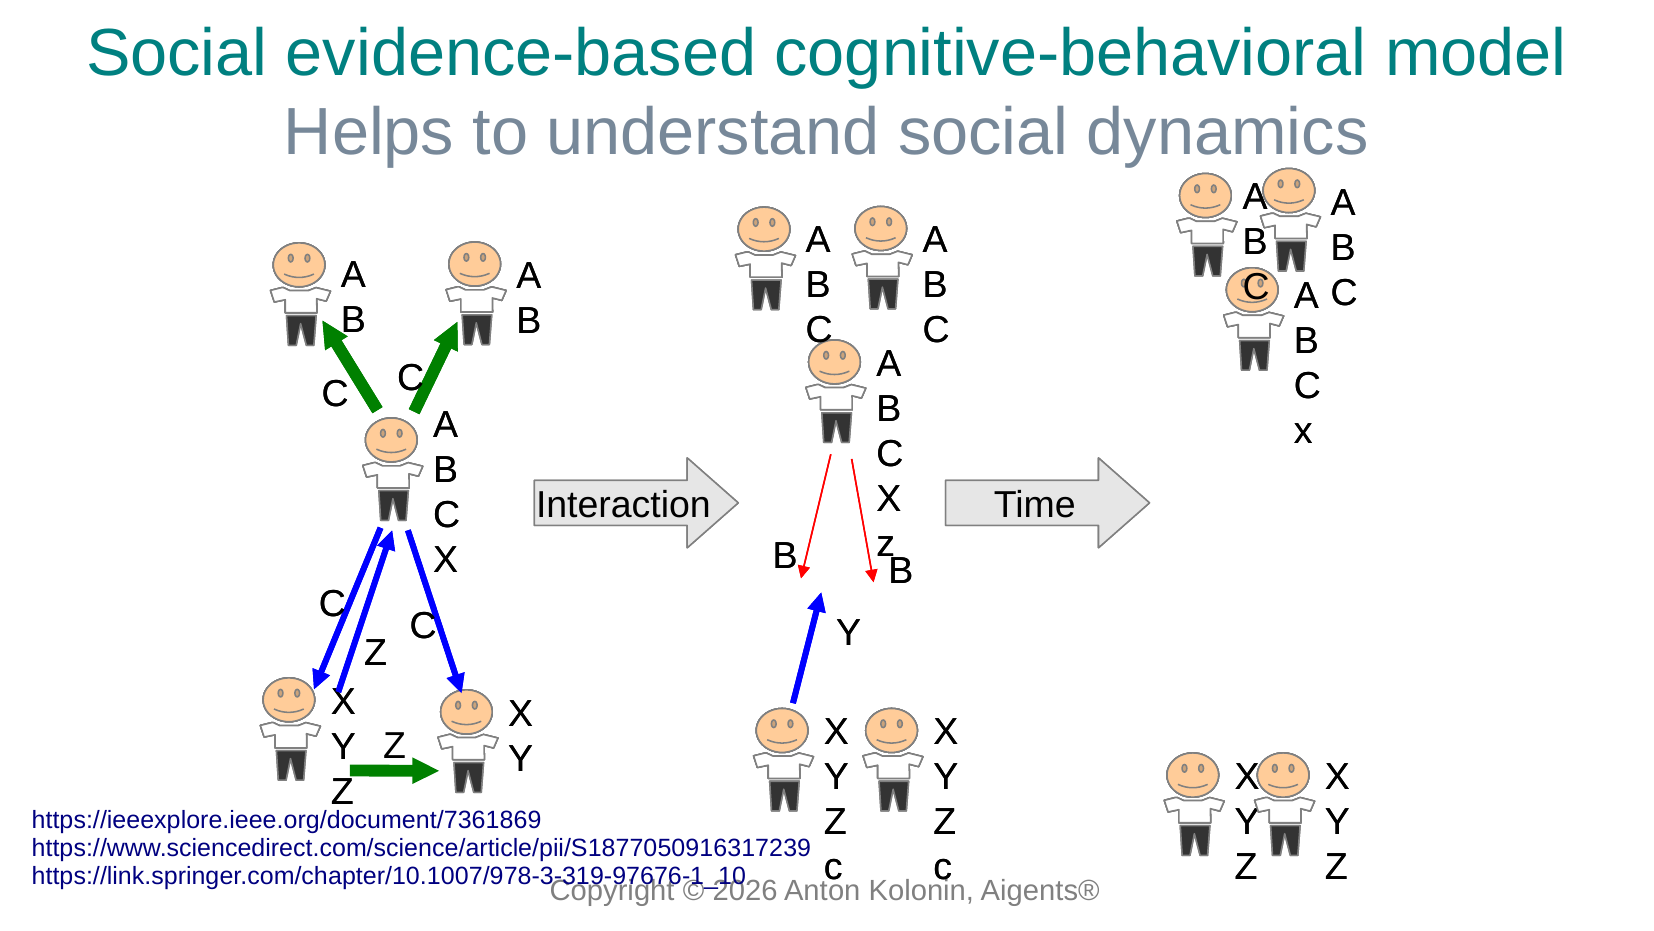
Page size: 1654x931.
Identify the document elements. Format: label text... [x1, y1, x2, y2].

text_box [855, 206, 907, 251]
text_box A B [325, 242, 379, 352]
text_box Y [821, 600, 866, 645]
text_box [1239, 340, 1270, 371]
text_box A B C [907, 208, 963, 324]
text_box A B C x [1279, 263, 1334, 438]
text_box [446, 286, 501, 312]
text_box [751, 280, 782, 310]
text_box [365, 417, 418, 462]
text_box [1166, 752, 1219, 798]
text_box A B C [1315, 170, 1371, 286]
text_box [1283, 241, 1307, 263]
text_box X Y Z c [918, 700, 972, 842]
text_box [286, 315, 317, 346]
text_box [1179, 173, 1227, 218]
text_box [852, 251, 907, 277]
text_box C [306, 361, 353, 406]
text_box [1226, 274, 1278, 312]
text_box [362, 462, 418, 488]
text_box [273, 242, 325, 287]
text_box Z [349, 620, 393, 665]
text_box A B C X [418, 392, 473, 534]
text_box B [757, 523, 803, 568]
text_box A B C X z [861, 331, 916, 506]
text_box Time [945, 457, 1150, 548]
text_box A B [501, 243, 555, 353]
text_box [260, 722, 316, 748]
text_box [1193, 246, 1223, 276]
text_box [879, 781, 909, 811]
text_box [276, 750, 306, 781]
text_box [263, 677, 315, 722]
text_box [756, 708, 808, 753]
text_box Interaction [534, 457, 739, 548]
text_box A B C [790, 207, 846, 316]
text_box C [394, 593, 441, 638]
text_box X Y Z [1219, 744, 1273, 854]
text_box X Y Z [316, 669, 369, 779]
text_box C [382, 345, 429, 389]
text_box Social evidence-based cognitive-behavioral model [0, 0, 1654, 67]
text_box B [779, 545, 790, 553]
text_box B [895, 560, 906, 568]
text_box B [873, 538, 918, 583]
text_box [1164, 797, 1219, 823]
text_box [1223, 312, 1279, 338]
text_box [1257, 752, 1309, 798]
text_box Z [369, 713, 412, 757]
text_box B [895, 571, 907, 580]
text_box [753, 753, 809, 779]
text_box [462, 314, 492, 345]
text_box [1176, 218, 1227, 244]
text_box [1283, 213, 1315, 239]
text_box [1283, 168, 1315, 213]
text_box [440, 689, 493, 734]
text_box [1180, 825, 1210, 856]
text_box [805, 384, 861, 410]
text_box B [779, 556, 791, 565]
text_box [1254, 797, 1310, 823]
text_box C [303, 571, 350, 615]
text_box https://ieeexplore.ieee.org/document/7361869 https://www.sciencedirect.com/science/article/pii/S1877050916317239 https://link.springer.com/chapter/10.1007/978-3-319-97676-1_10 [16, 798, 828, 898]
text_box [448, 242, 501, 287]
text_box [438, 734, 493, 760]
text_box X Y [493, 681, 547, 791]
text_box [808, 340, 861, 384]
text_box [868, 279, 898, 309]
text_box [821, 412, 852, 443]
text_box [735, 251, 790, 278]
text_box [865, 708, 918, 753]
text_box [863, 753, 918, 779]
text_box [738, 207, 790, 252]
text_box [769, 781, 800, 811]
text_box A B C [1227, 165, 1283, 274]
text_box [454, 762, 484, 793]
text_box [270, 287, 325, 313]
text_box [1270, 825, 1301, 856]
text_box X Y Z c [809, 700, 862, 842]
text_box X Y Z [1310, 744, 1363, 854]
text_box [378, 490, 409, 521]
text_box Helps to understand social dynamics [0, 67, 1654, 194]
